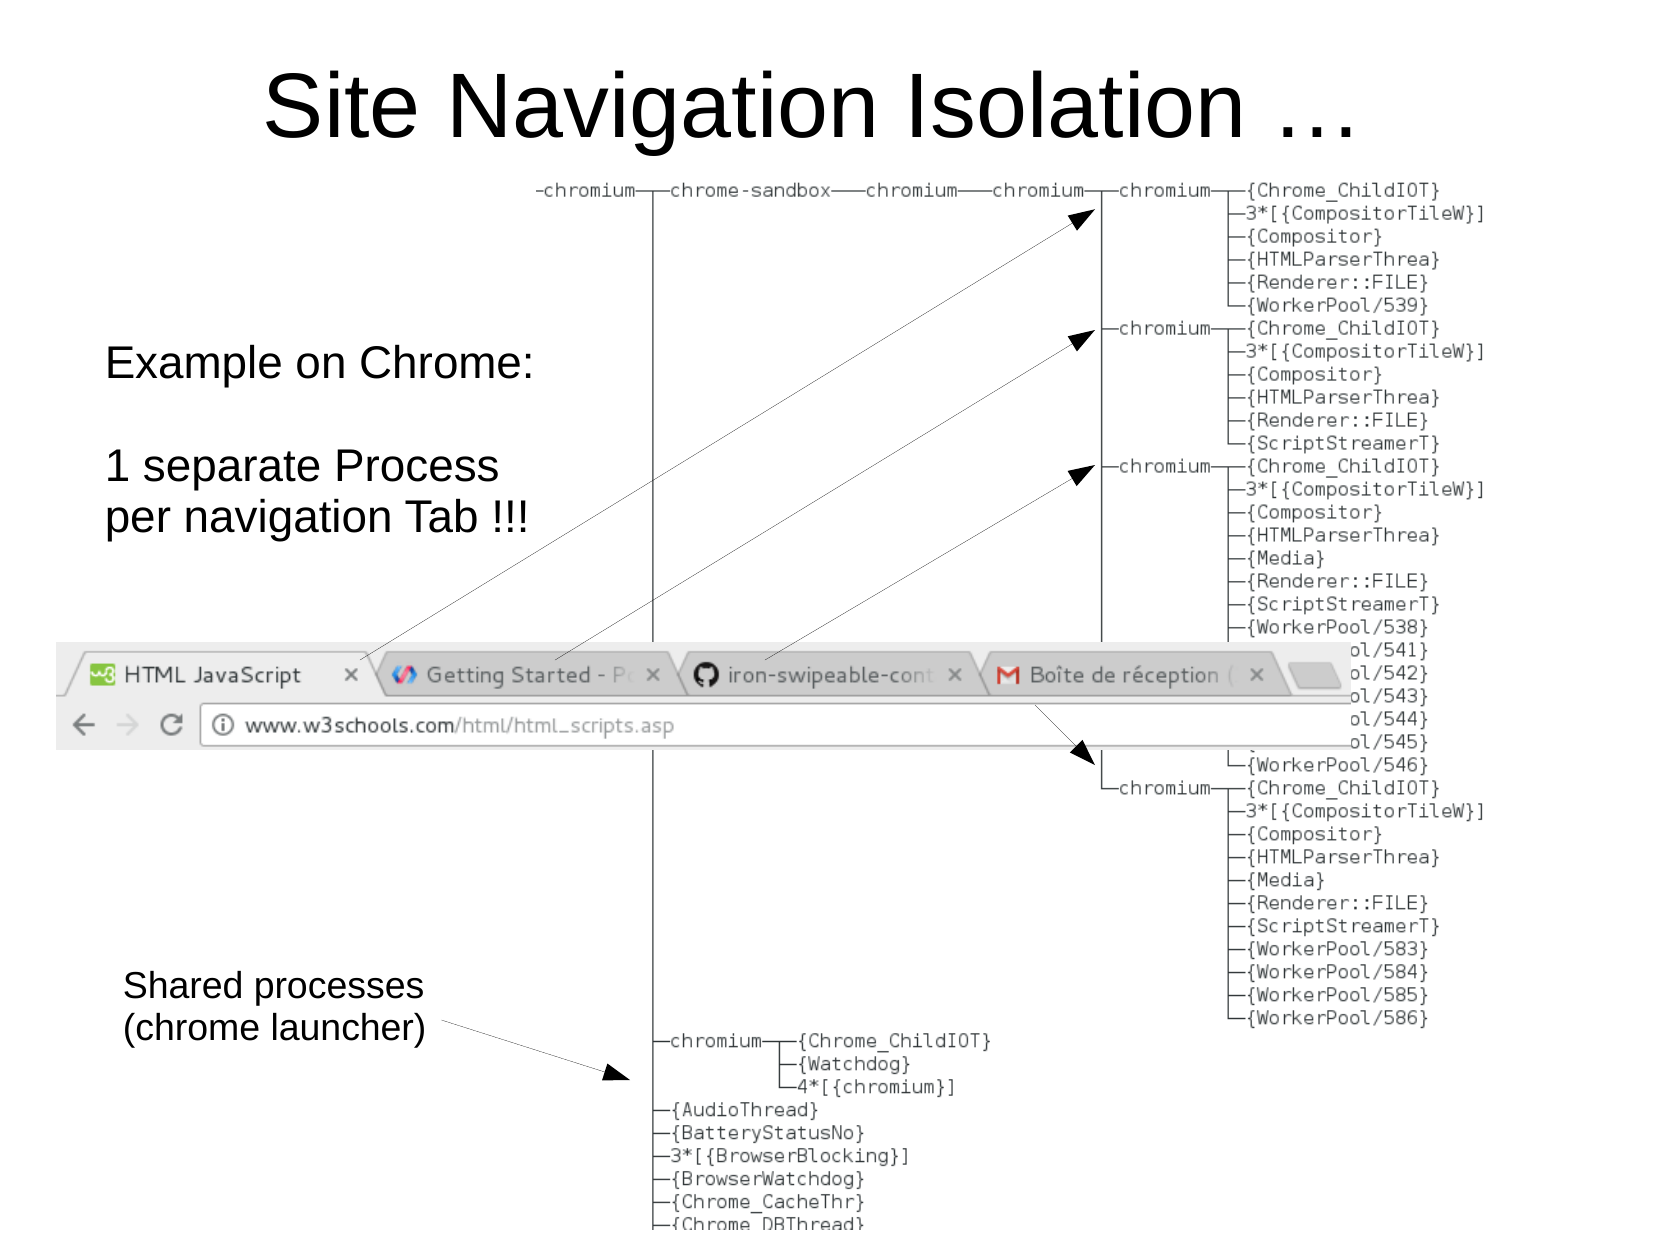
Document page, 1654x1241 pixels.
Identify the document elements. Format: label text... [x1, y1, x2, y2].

text_box Example on Chrome: 1 separate Process per navigation Tab !!! [90, 330, 536, 550]
picture [56, 179, 1486, 1231]
text_box Shared processes (chrome launcher) [108, 956, 442, 1056]
title Site Navigation Isolation … [82, 2, 1571, 210]
